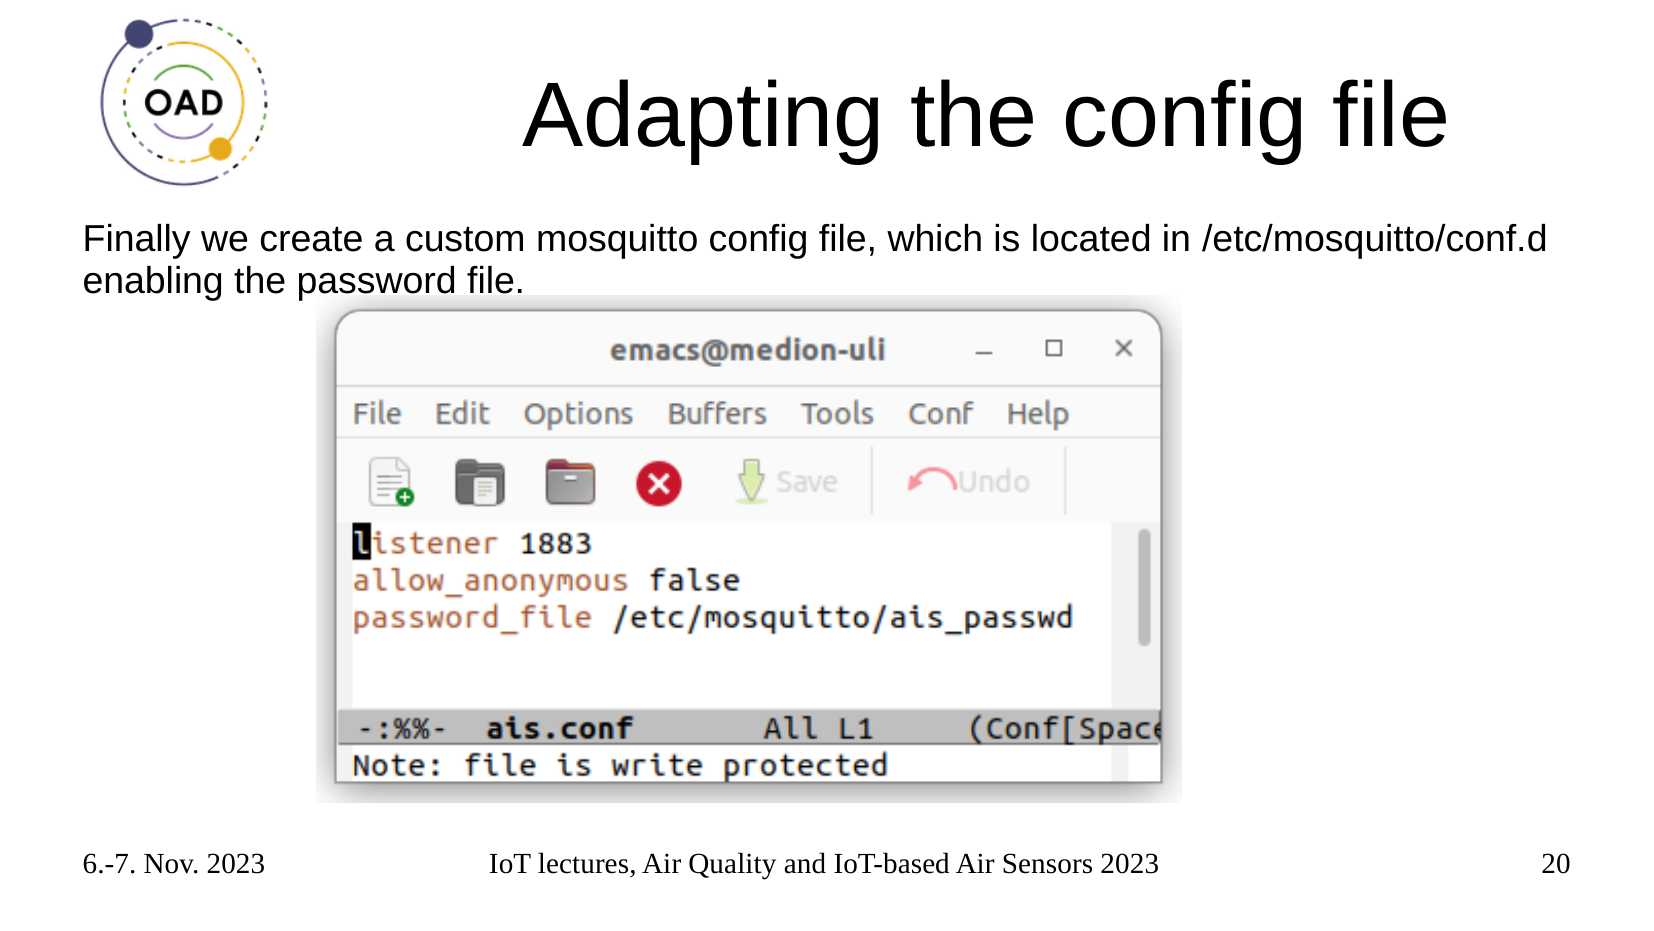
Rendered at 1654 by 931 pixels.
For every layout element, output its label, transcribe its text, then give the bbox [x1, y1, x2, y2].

title Adapting the config file [403, 37, 1571, 193]
picture [316, 295, 1182, 803]
picture [59, 4, 303, 207]
list Finally we create a custom mosquitto config file, which is located in /etc/mosquitto/conf.d enabling the password file. [82, 217, 1571, 758]
